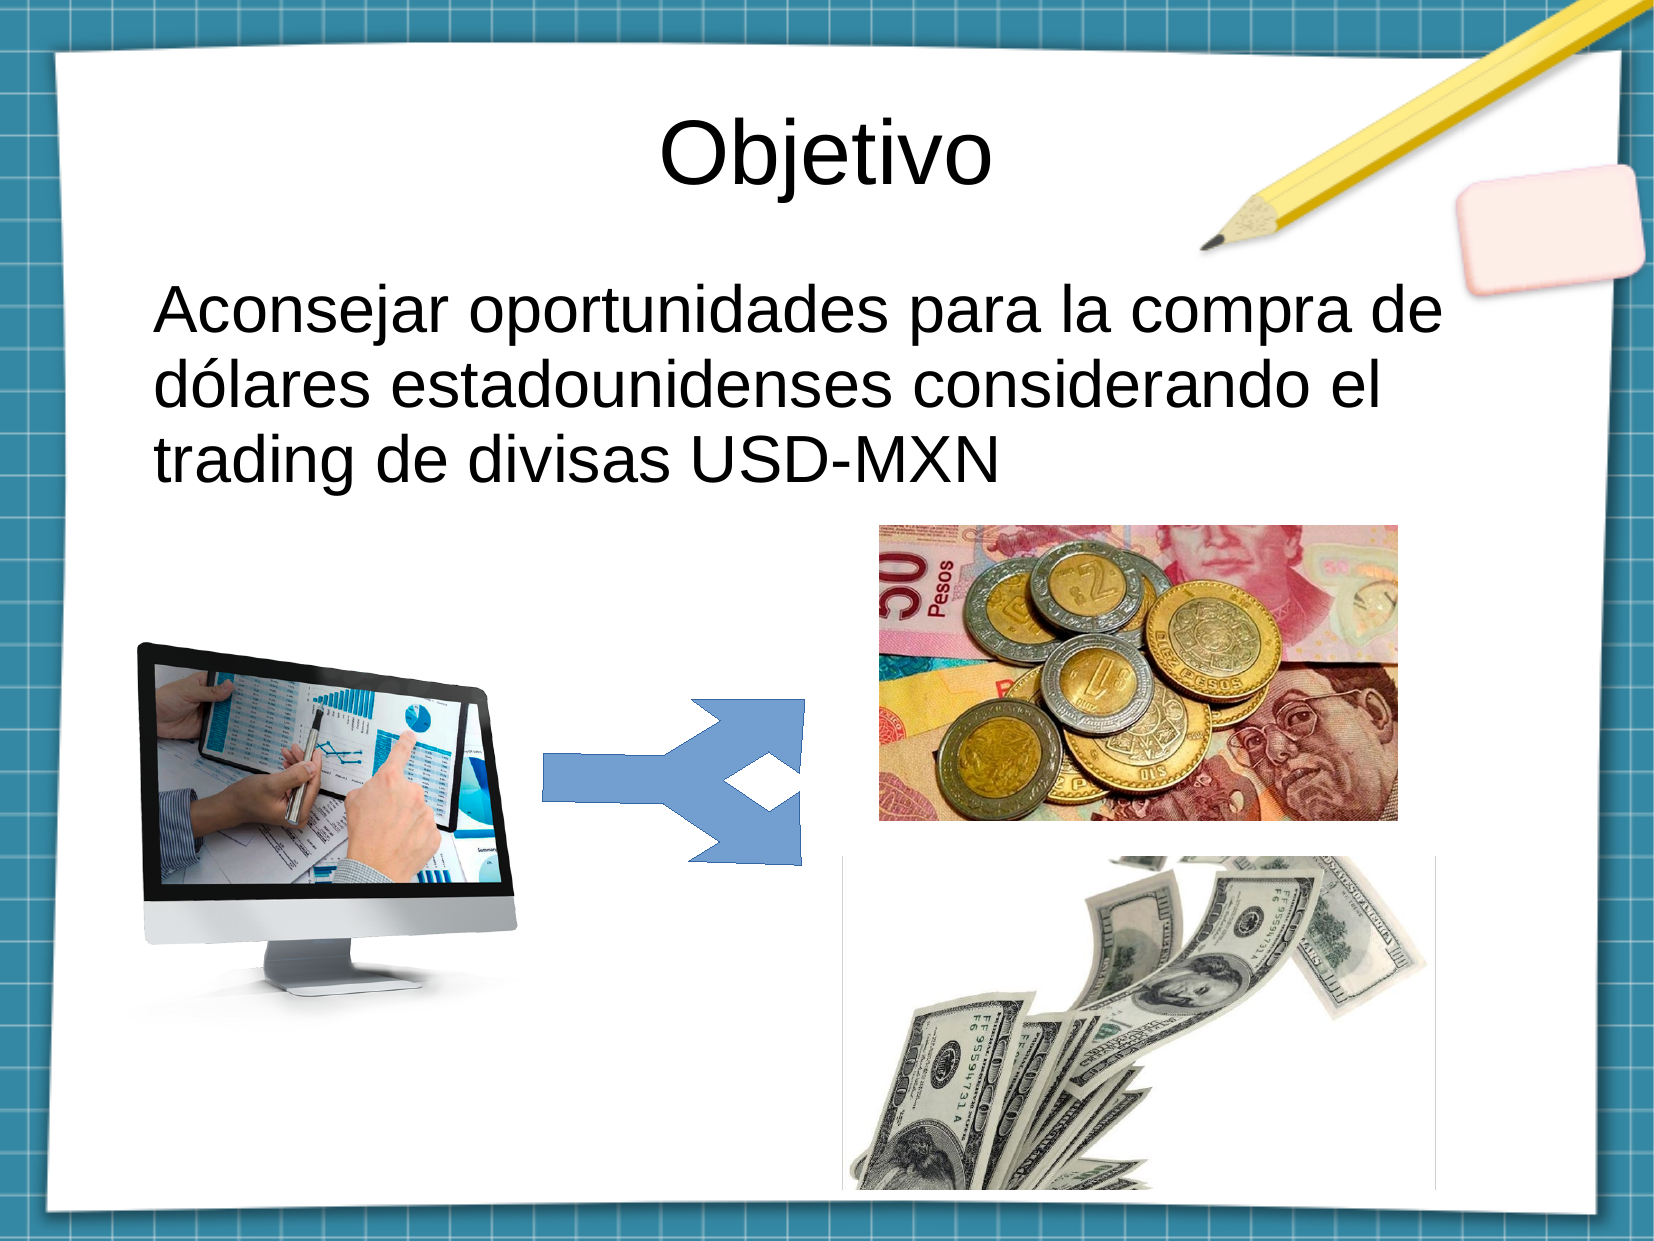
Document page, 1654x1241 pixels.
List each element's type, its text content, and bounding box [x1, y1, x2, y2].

text_box [542, 699, 805, 866]
title Objetivo [82, 49, 1571, 257]
list Aconsejar oportunidades para la compra de dólares estadounidenses considerando el trading de divisas USD-MXN [82, 272, 1571, 992]
picture [0, 0, 1654, 1241]
